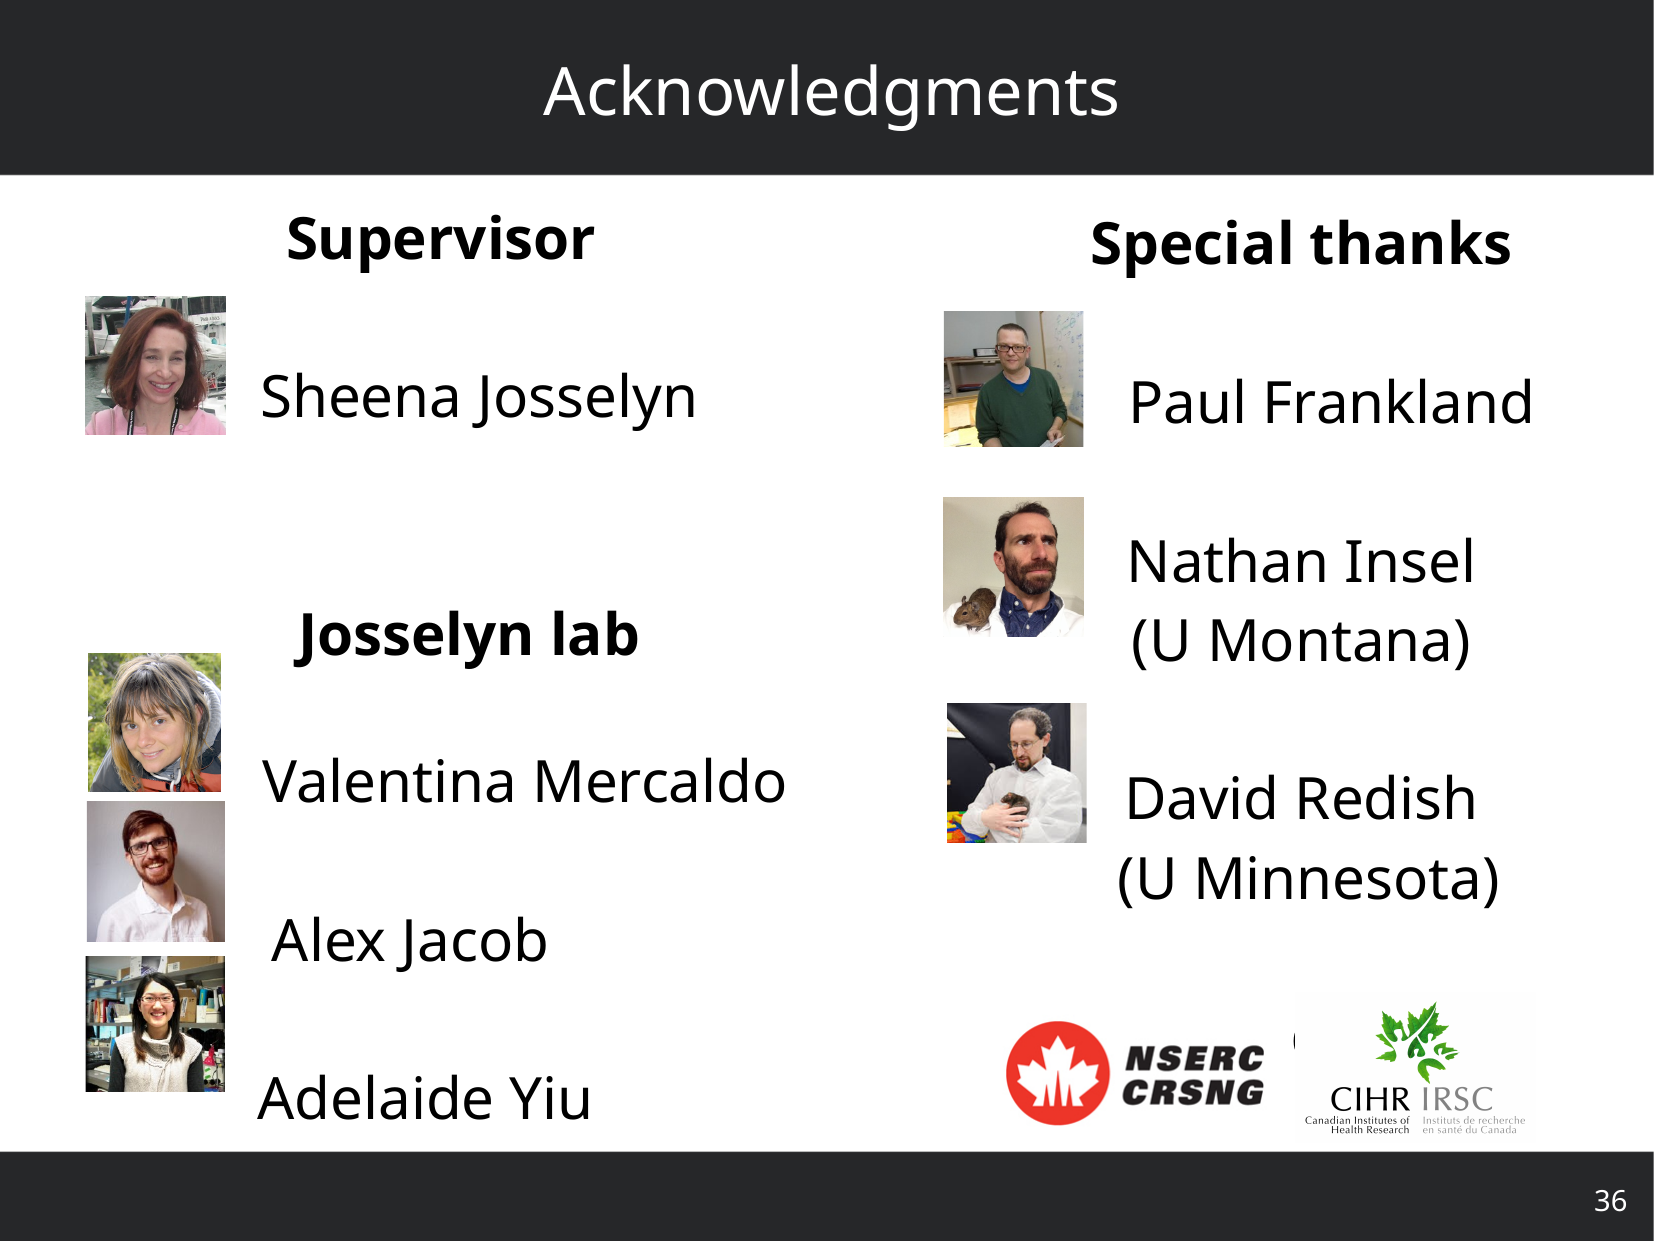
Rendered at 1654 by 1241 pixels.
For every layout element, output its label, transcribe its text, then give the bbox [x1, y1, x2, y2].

text_box Special thanks Paul Frankland Nathan Insel (U Montana) David Redish (U Minnesota) Funding [907, 195, 1654, 1066]
text_box Acknowledgments [88, 36, 1577, 134]
text_box Supervisor Sheena Josselyn Josselyn lab Valentina Mercaldo Alex Jacob Adelaide Yiu [112, 189, 938, 1201]
picture [943, 497, 1084, 637]
picture [0, 0, 1654, 1241]
picture [947, 703, 1087, 843]
picture [943, 311, 1084, 447]
